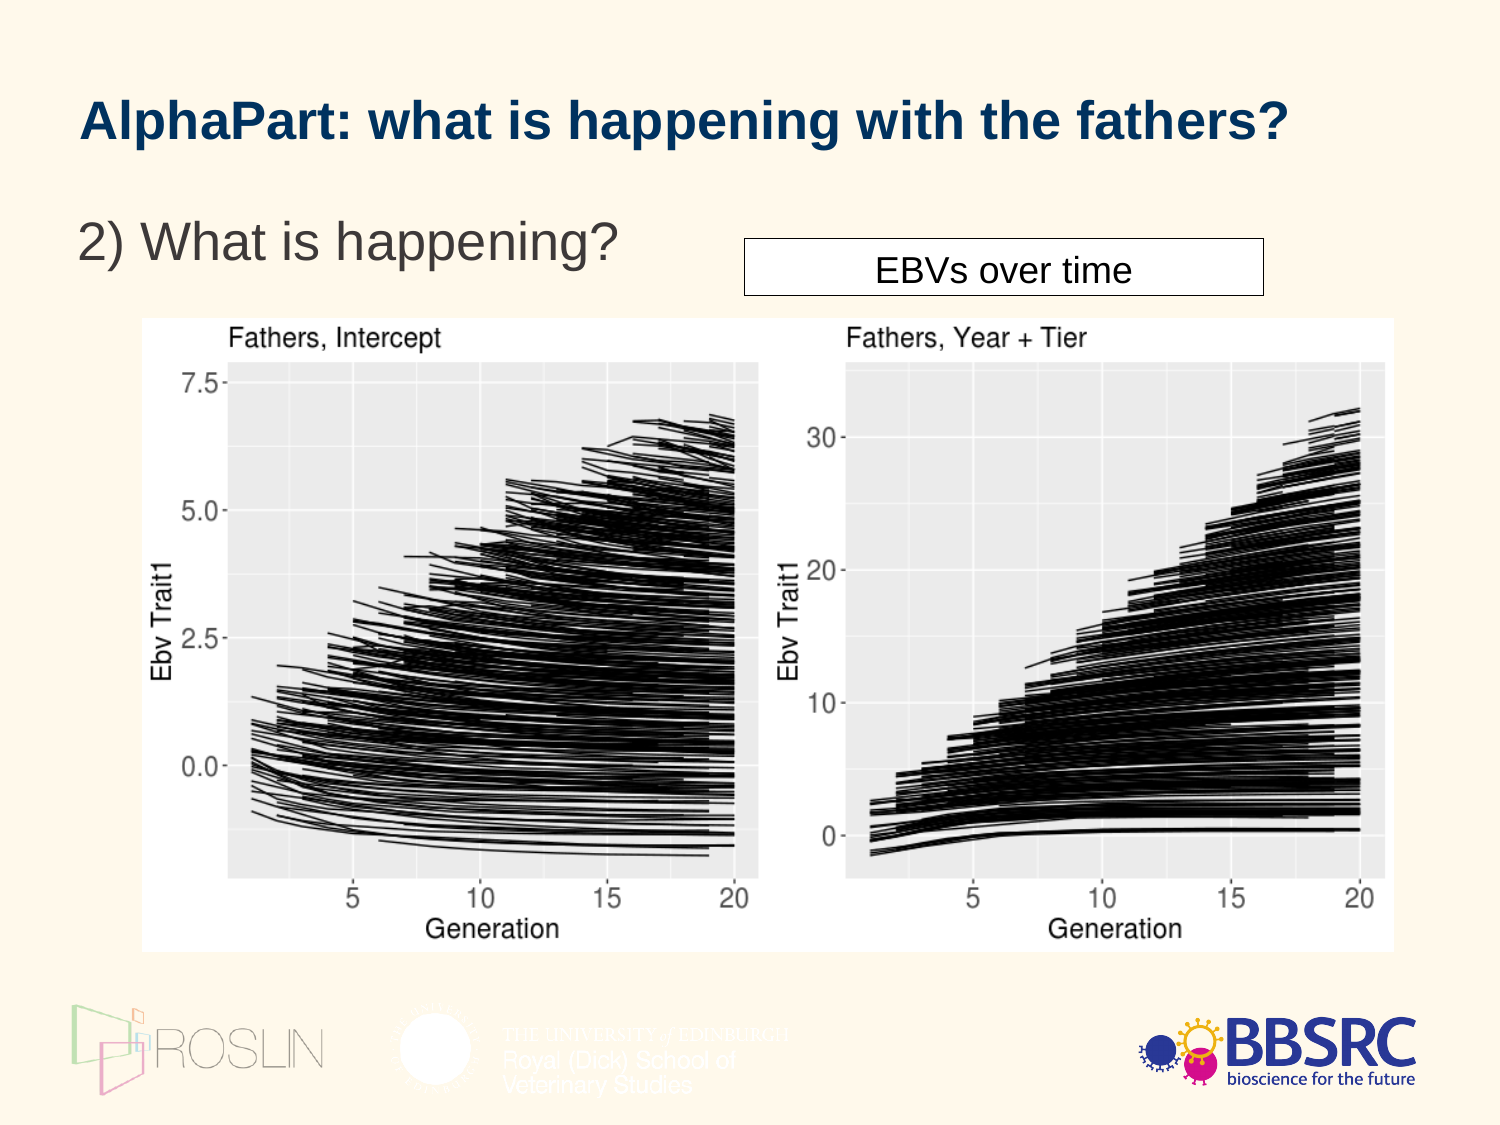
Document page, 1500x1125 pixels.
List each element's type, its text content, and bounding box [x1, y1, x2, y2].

picture [64, 969, 336, 1118]
text_box 2) What is happening? [62, 198, 1425, 934]
picture [142, 318, 1394, 952]
text_box EBVs over time [744, 238, 1264, 296]
text_box AlphaPart: what is happening with the fathers? [64, 78, 1425, 185]
picture [1137, 1014, 1416, 1092]
